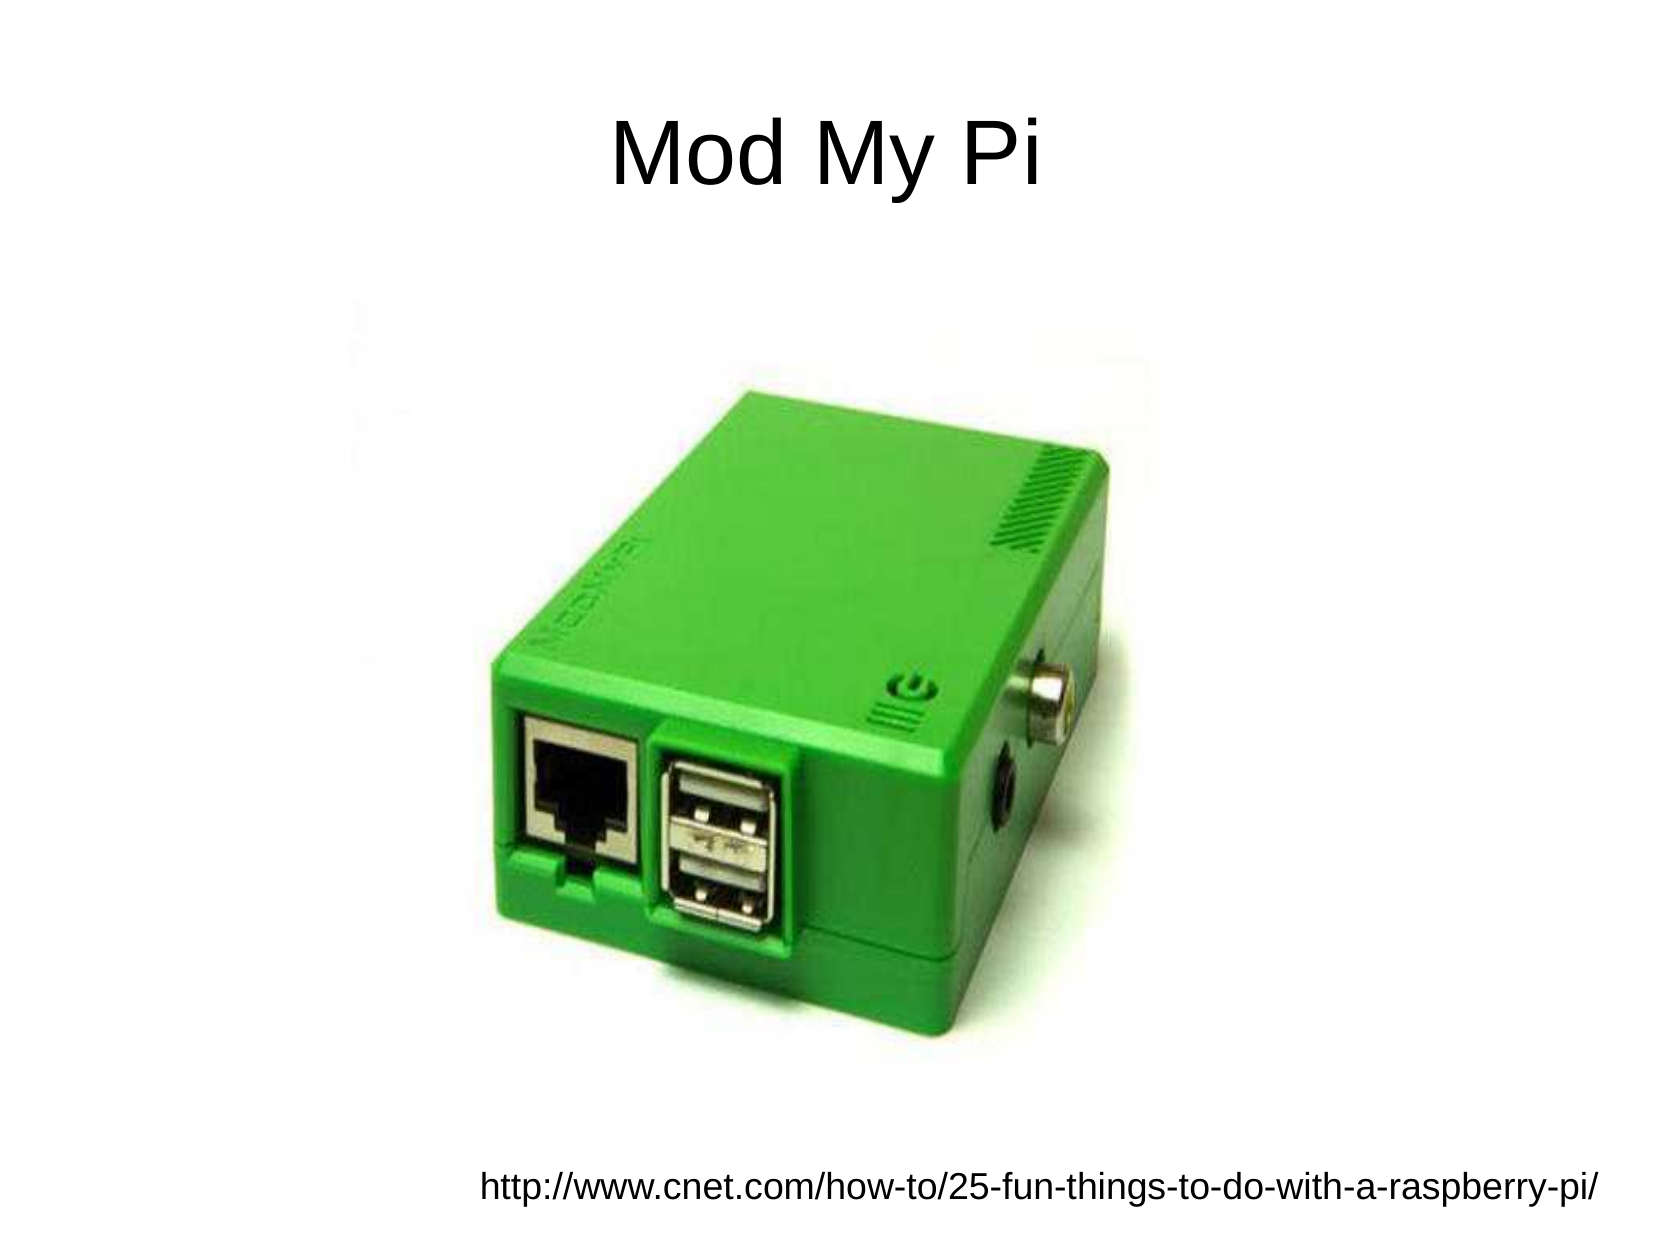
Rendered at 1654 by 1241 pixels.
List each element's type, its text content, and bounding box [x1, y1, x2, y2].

title Mod My Pi [82, 49, 1571, 257]
text_box http://www.cnet.com/how-to/25-fun-things-to-do-with-a-raspberry-pi/ [465, 1158, 1621, 1216]
picture [195, 299, 1420, 1110]
